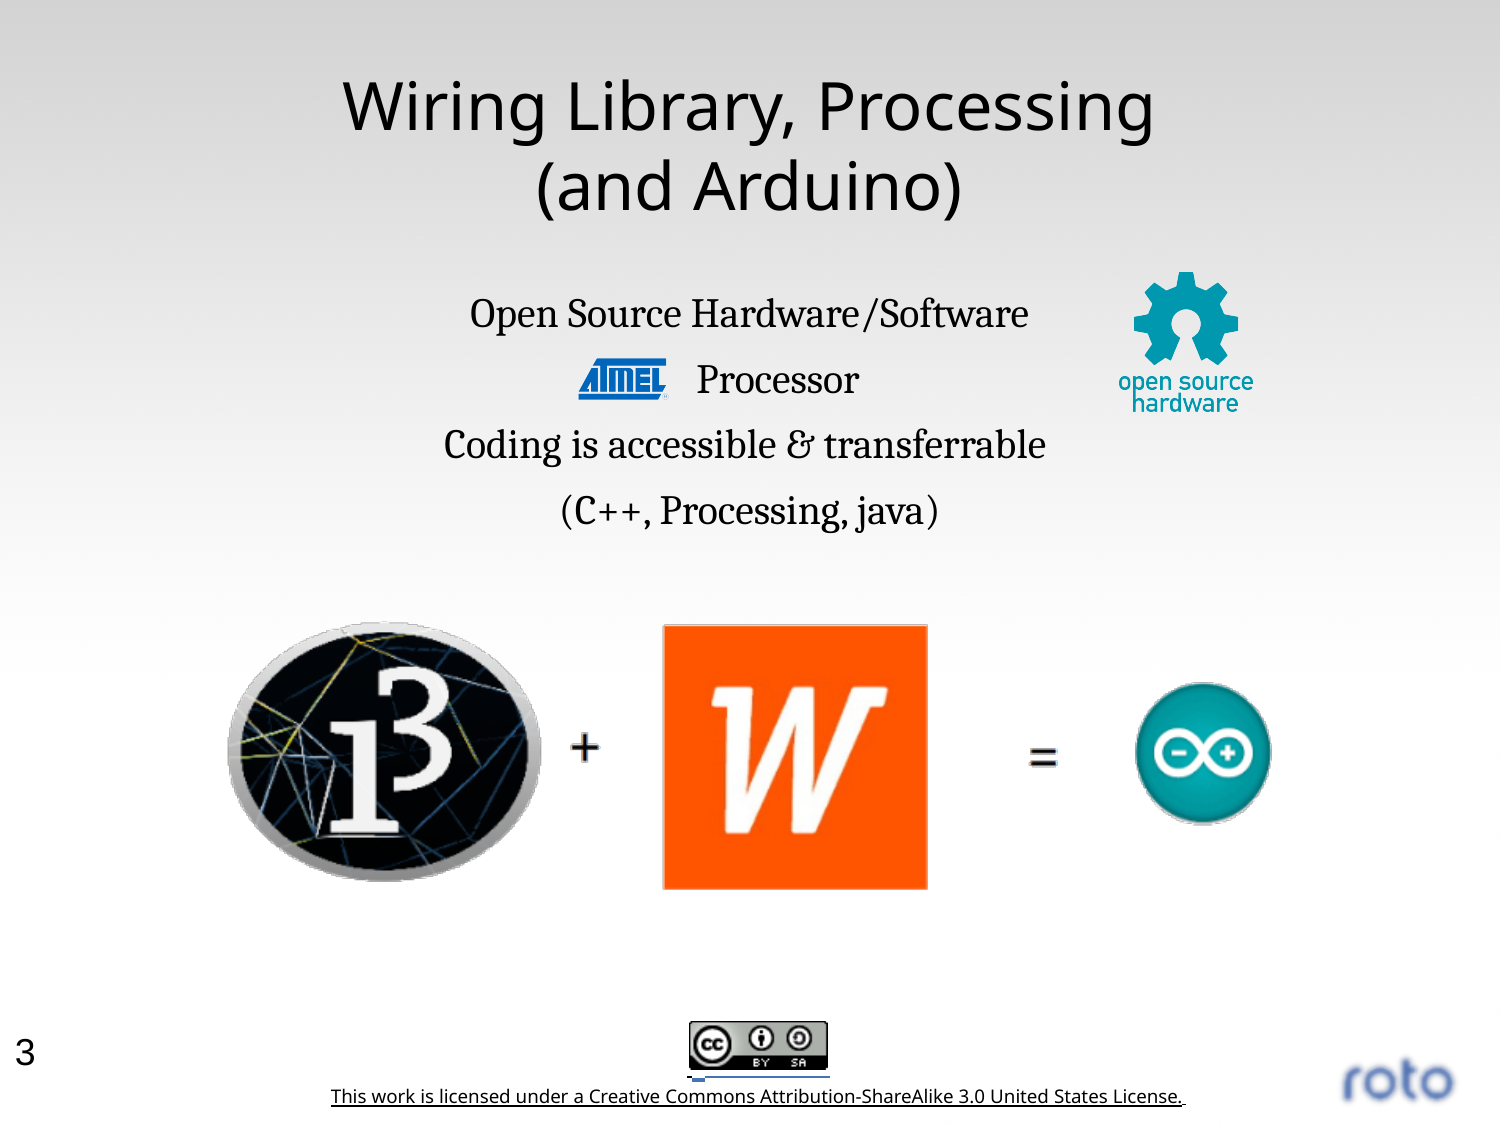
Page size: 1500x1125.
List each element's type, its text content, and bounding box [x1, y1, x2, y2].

list Open Source Hardware/Software Processor Coding is accessible & transferrable (C++, Processing, java) [112, 212, 1388, 563]
title Wiring Library, Processing (and Arduino) [112, 49, 1388, 212]
picture [0, 0, 1500, 1125]
